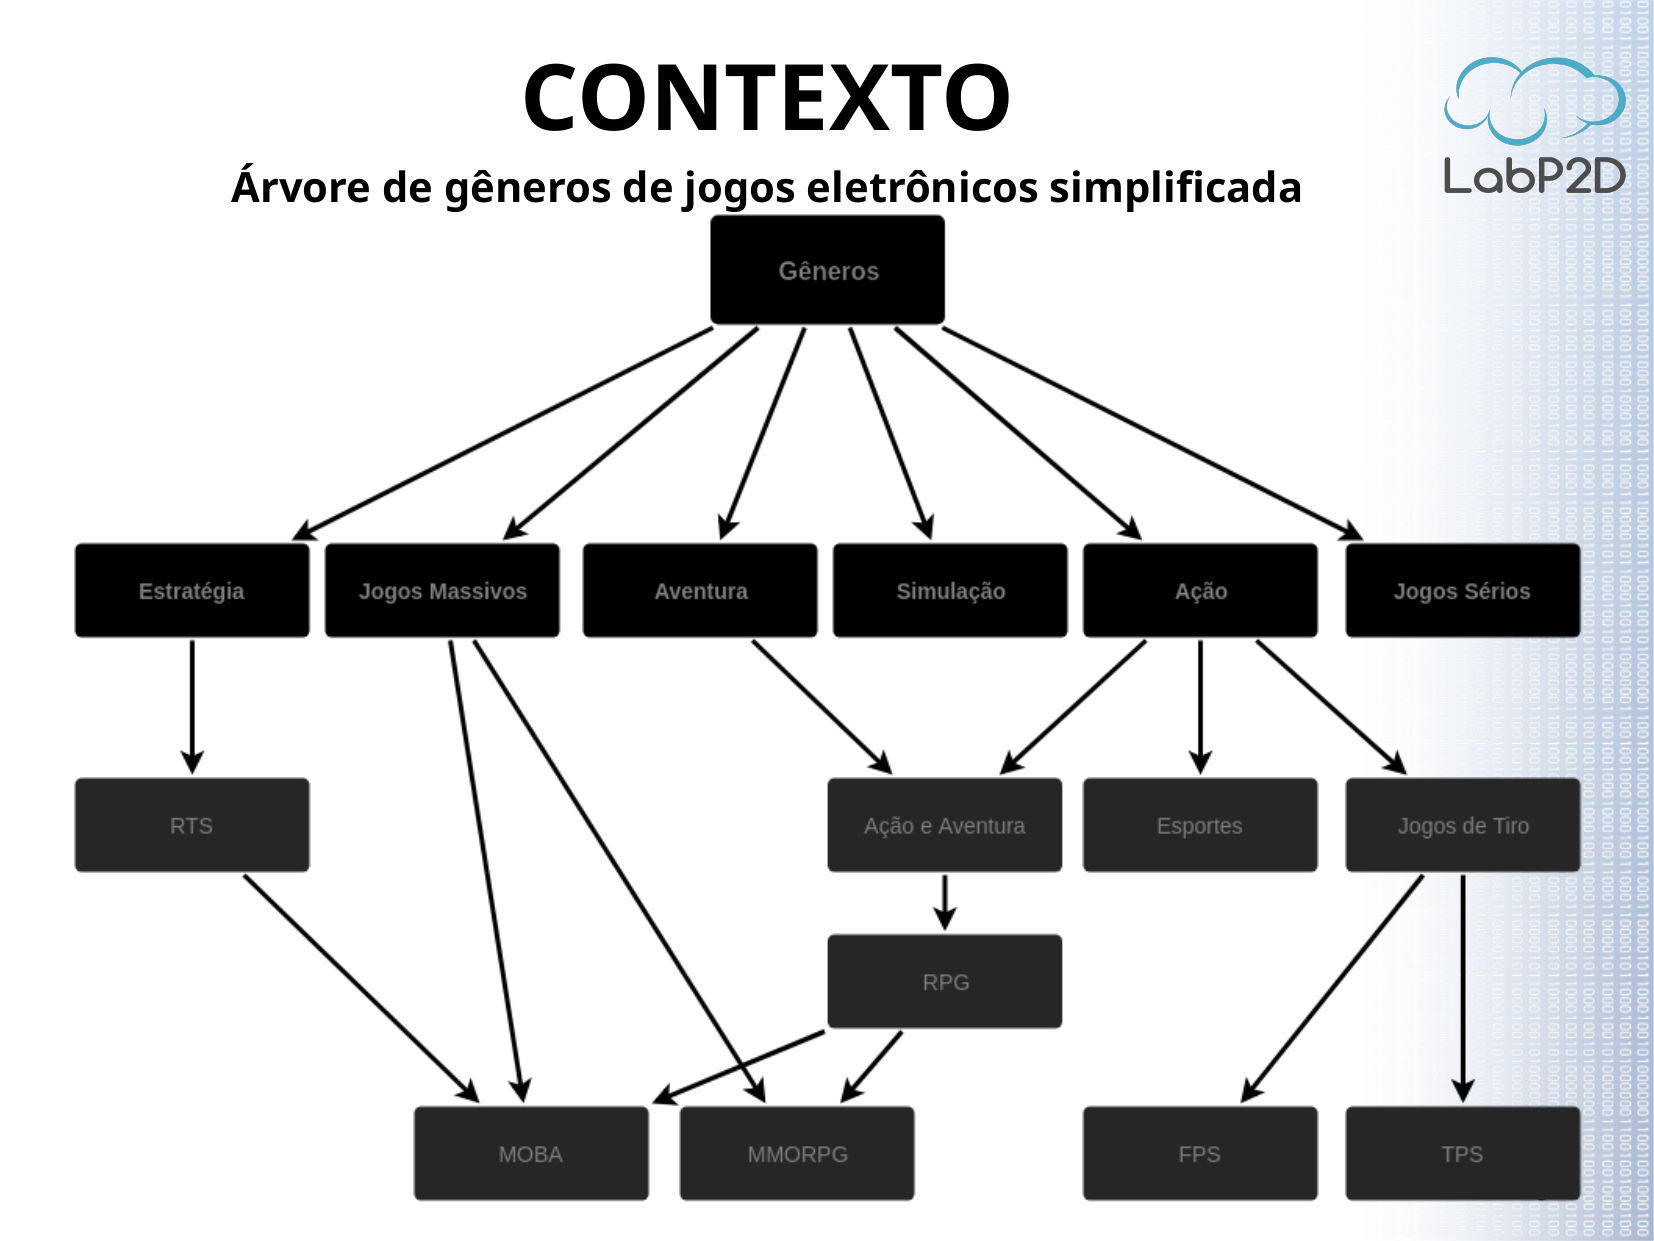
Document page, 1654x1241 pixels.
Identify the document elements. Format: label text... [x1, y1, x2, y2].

picture [73, 1, 1654, 1240]
title CONTEXTO Árvore de gêneros de jogos eletrônicos simplificada [82, 19, 1453, 213]
